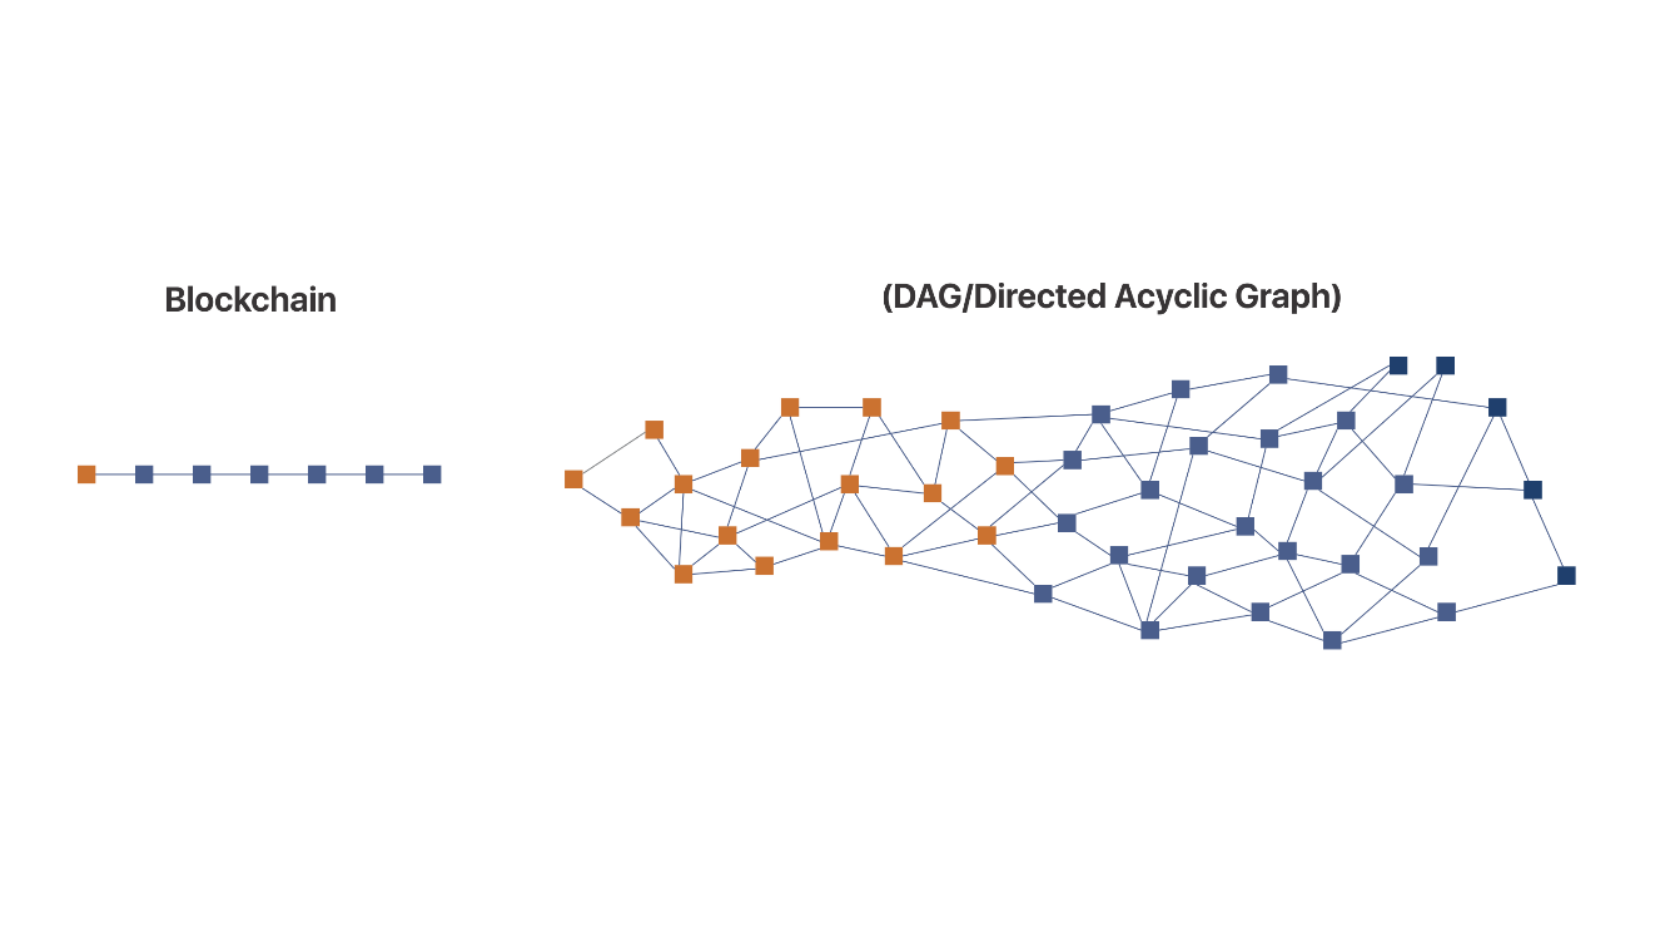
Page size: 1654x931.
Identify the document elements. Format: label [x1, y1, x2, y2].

picture [59, 264, 1595, 669]
